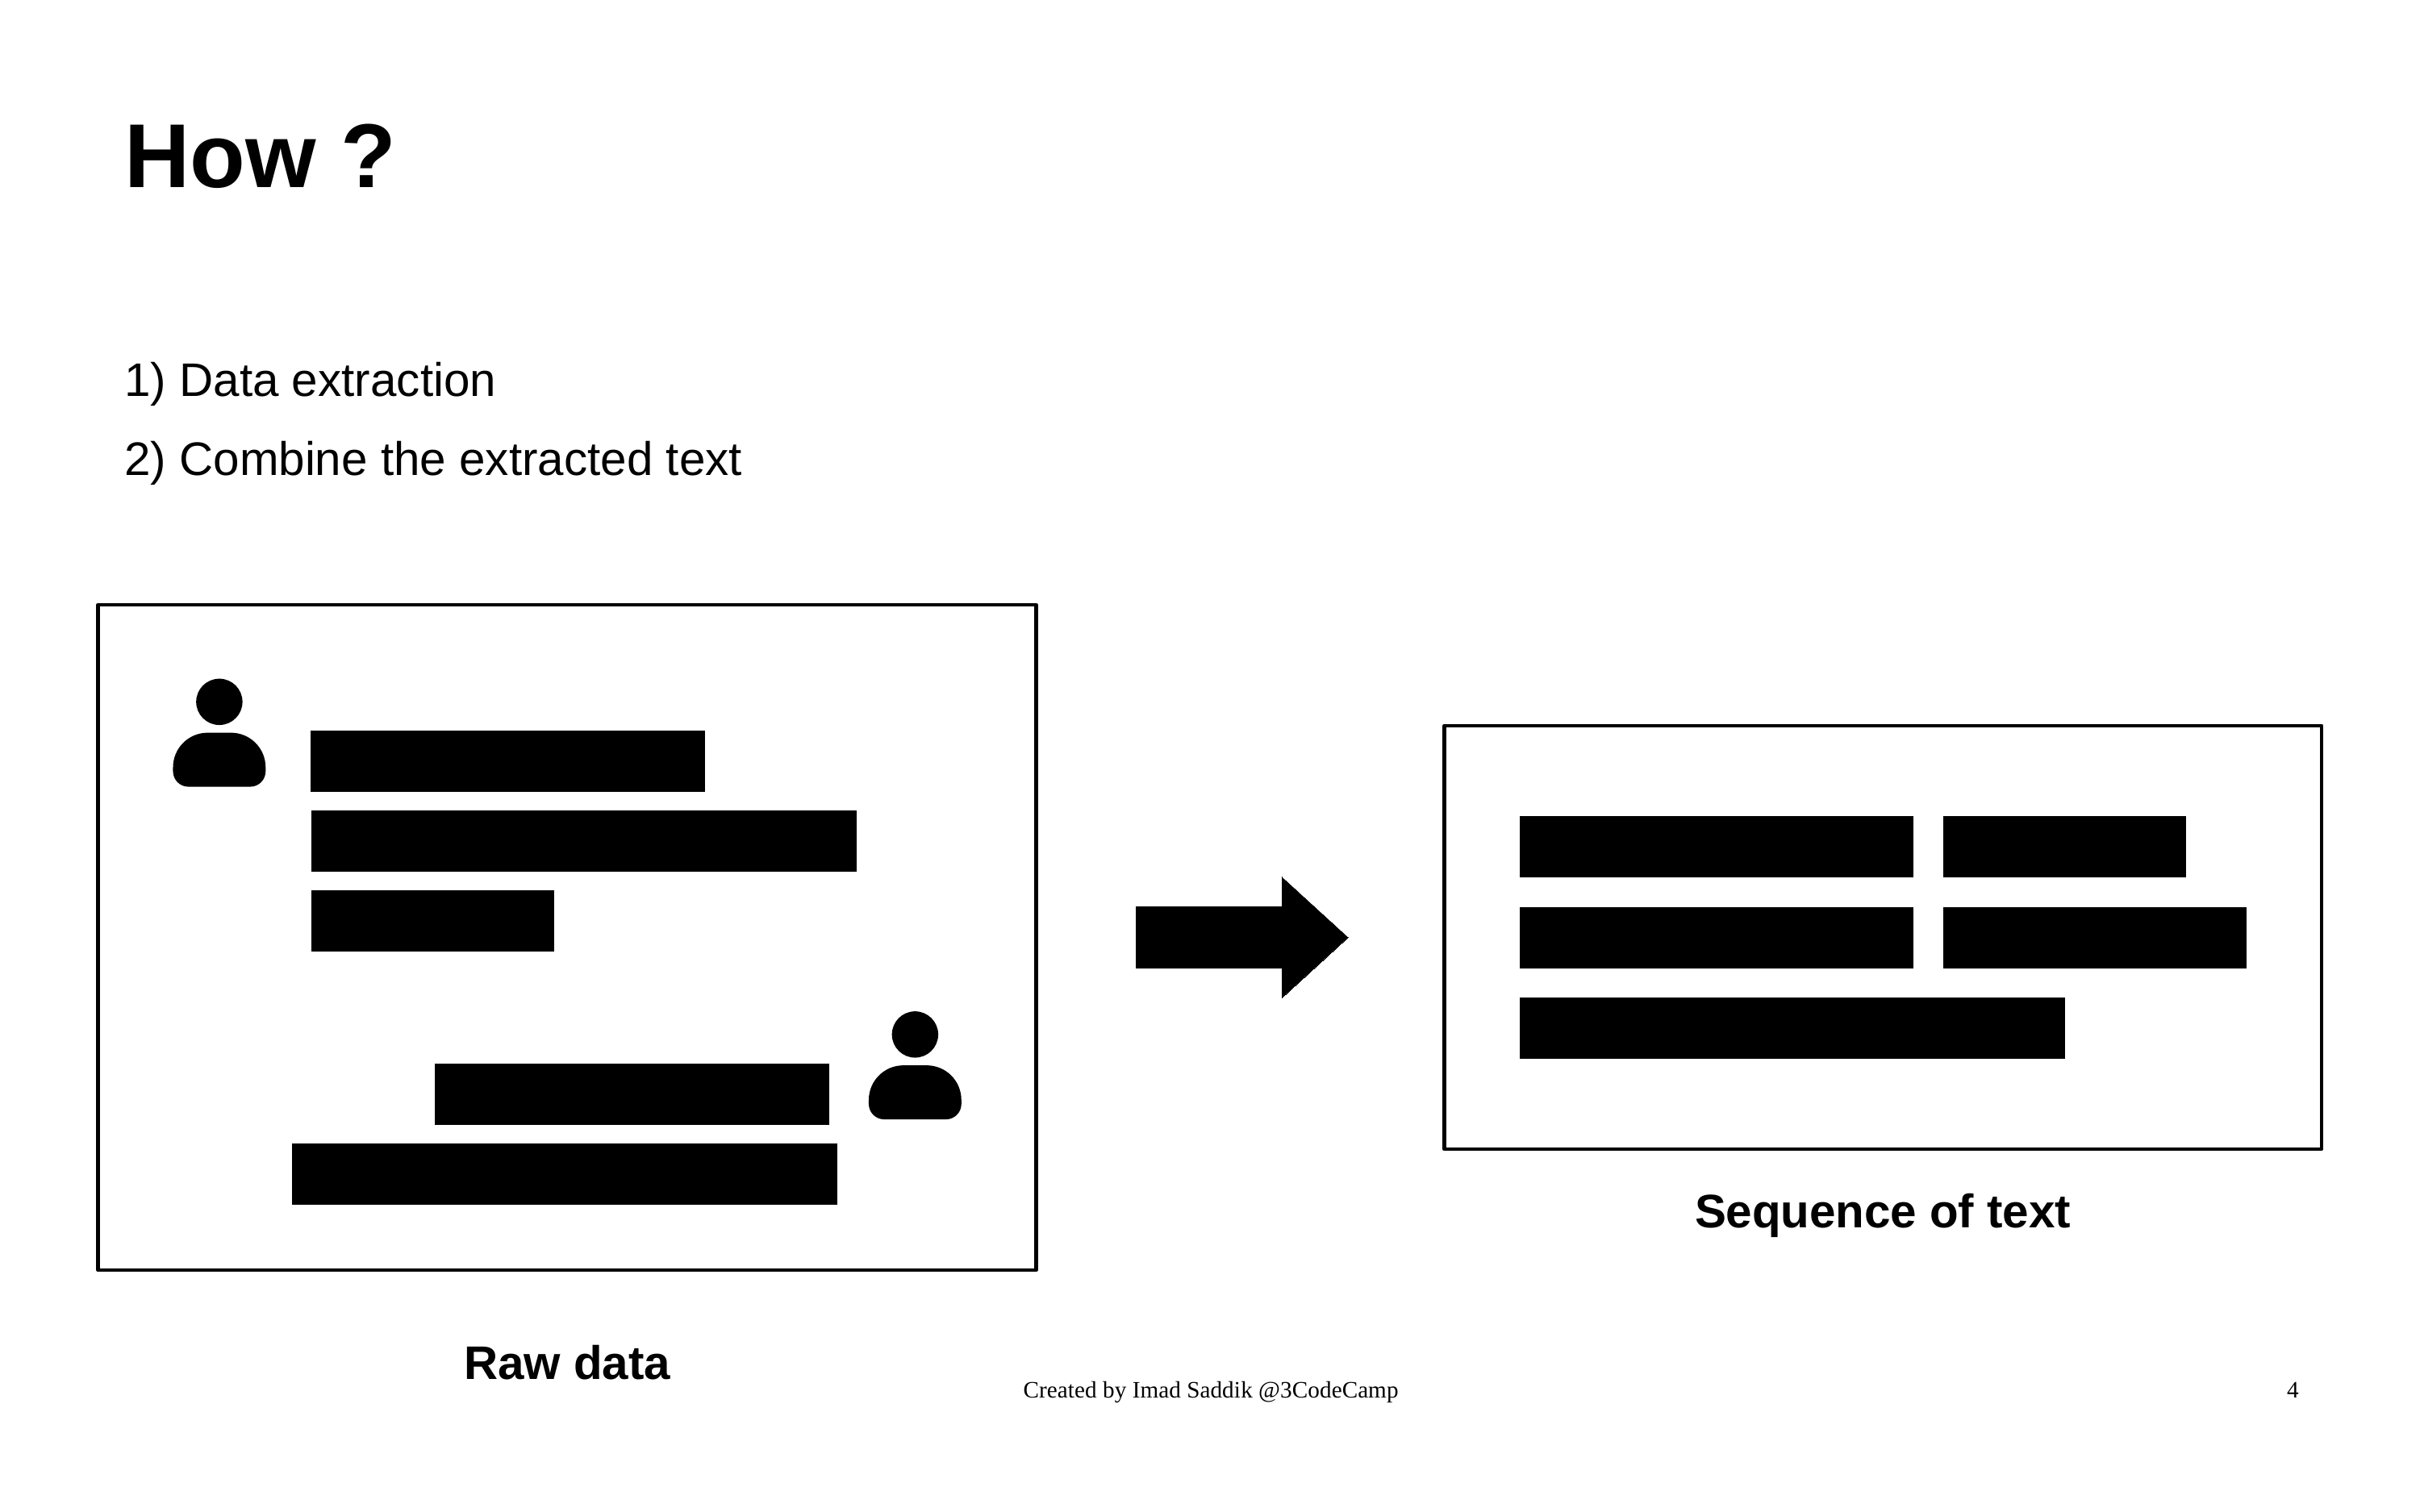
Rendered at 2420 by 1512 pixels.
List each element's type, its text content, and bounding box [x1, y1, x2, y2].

text_box [1943, 907, 2247, 968]
text_box [435, 1064, 829, 1125]
text_box [311, 890, 554, 952]
text_box Data extraction Combine the extracted text [112, 322, 1634, 570]
text_box [1943, 816, 2186, 877]
picture [853, 1003, 978, 1127]
text_box Sequence of text [1535, 1179, 2231, 1244]
text_box [1520, 907, 1913, 968]
text_box [1520, 998, 2065, 1059]
text_box [292, 1143, 837, 1205]
text_box [1520, 816, 1913, 877]
text_box How ? [112, 61, 1194, 251]
text_box [1136, 877, 1349, 998]
text_box Raw data [371, 1331, 763, 1395]
picture [157, 670, 282, 795]
text_box [311, 731, 705, 792]
text_box [311, 810, 857, 872]
